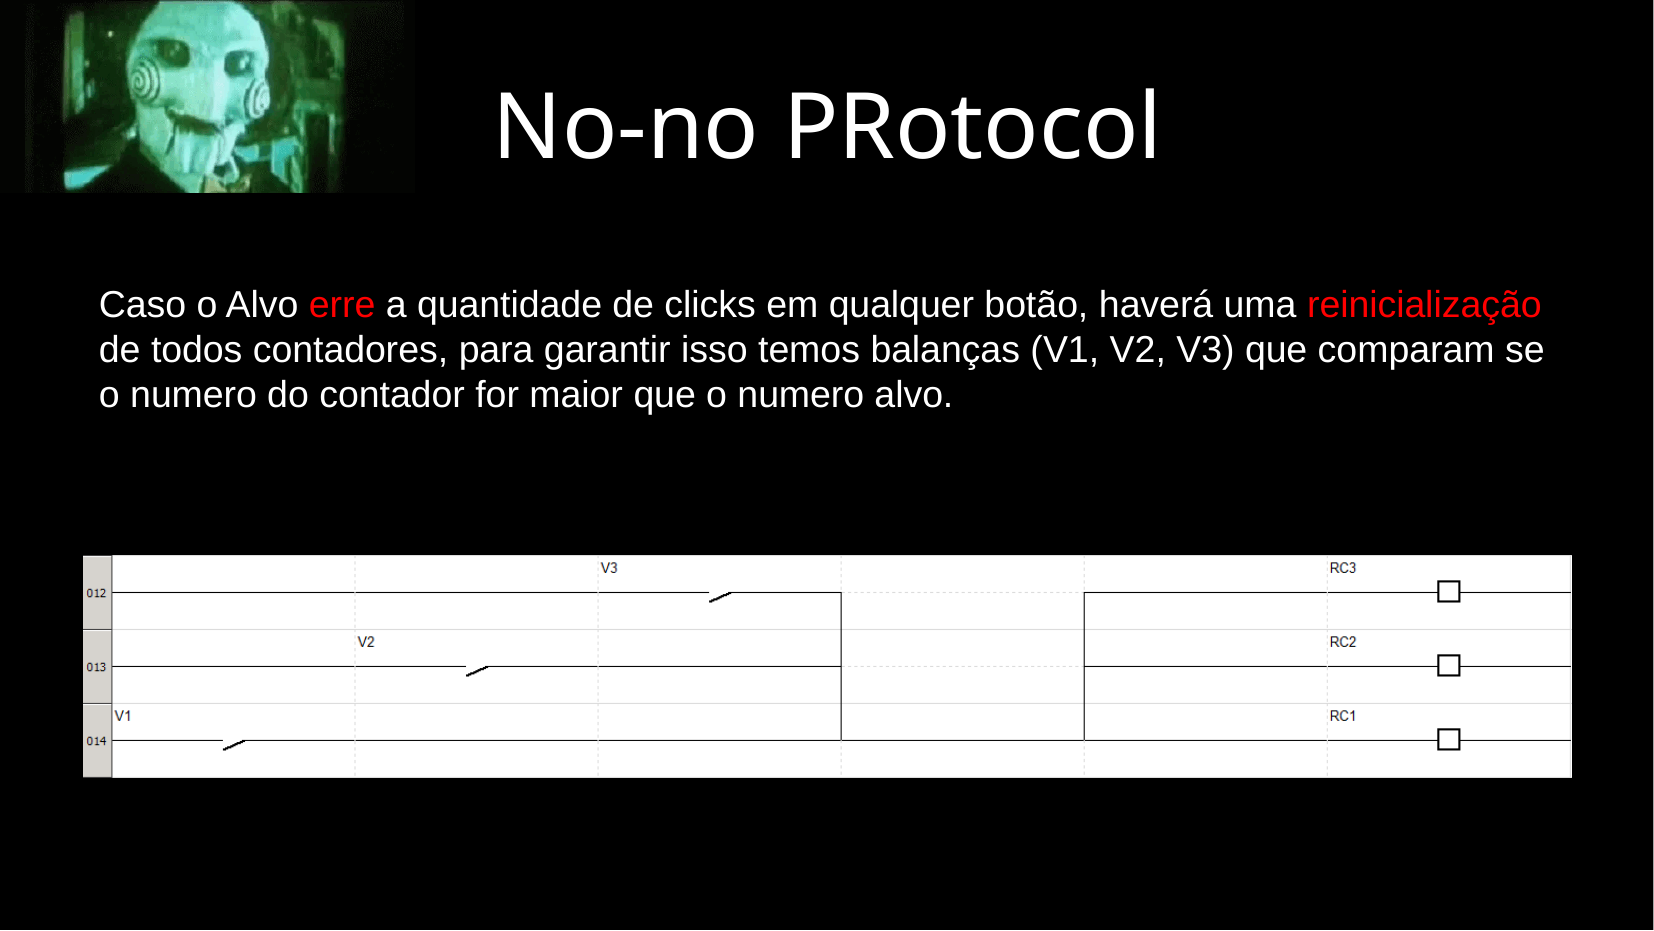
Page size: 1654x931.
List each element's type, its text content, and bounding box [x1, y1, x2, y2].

title No-no PRotocol [84, 50, 1572, 206]
text_box Caso o Alvo erre a quantidade de clicks em qualquer botão, haverá uma reinicialização de todos contadores, para garantir isso temos balanças (V1, V2, V3) que comparam se o numero do contador for maior que o numero alvo. [84, 272, 1572, 422]
picture [83, 555, 1572, 778]
picture [0, 0, 415, 193]
